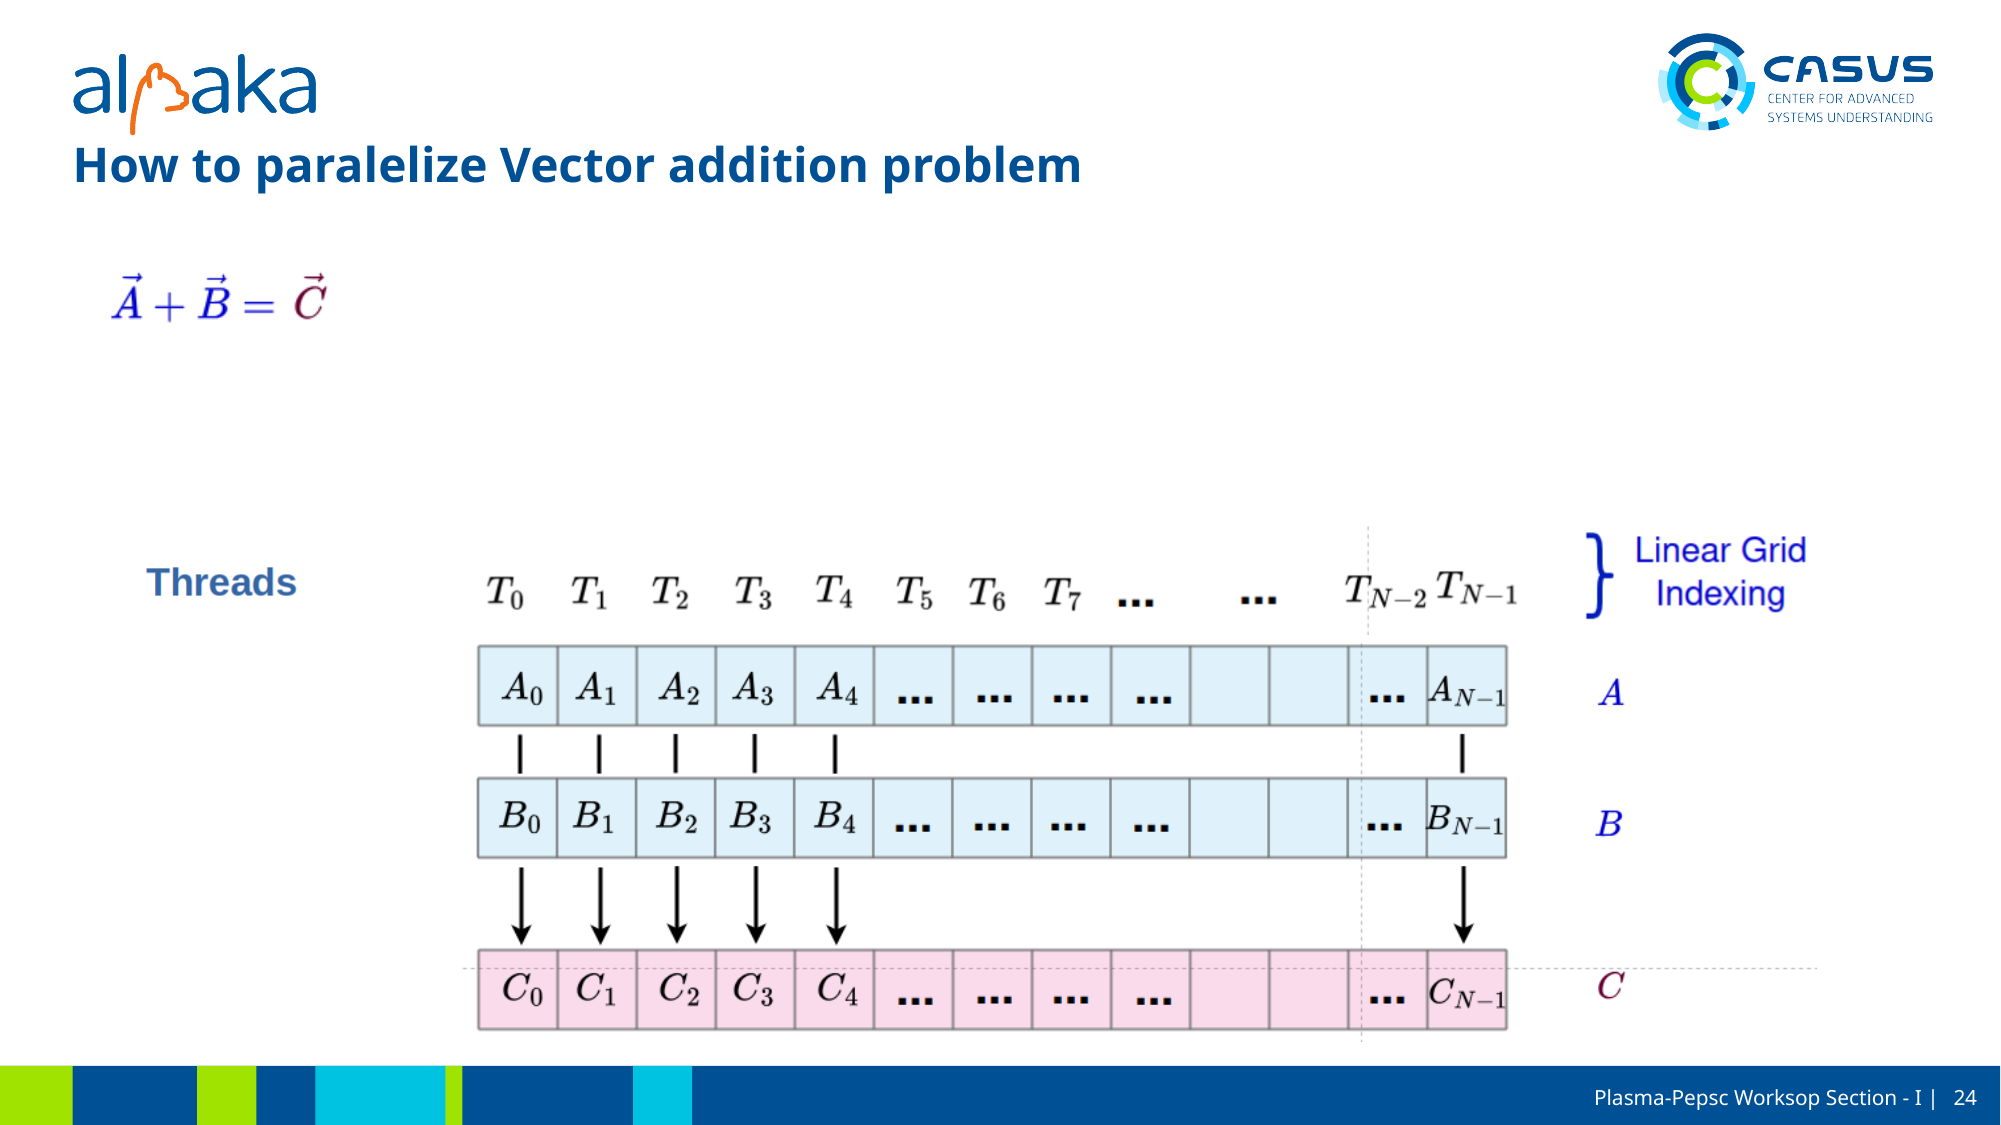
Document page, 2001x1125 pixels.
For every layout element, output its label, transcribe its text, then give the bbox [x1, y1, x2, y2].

picture [461, 643, 1817, 1042]
picture [72, 53, 317, 130]
picture [1658, 33, 1933, 131]
picture [128, 526, 1877, 639]
picture [74, 231, 375, 348]
title How to paralelize Vector addition problem [72, 130, 1620, 199]
